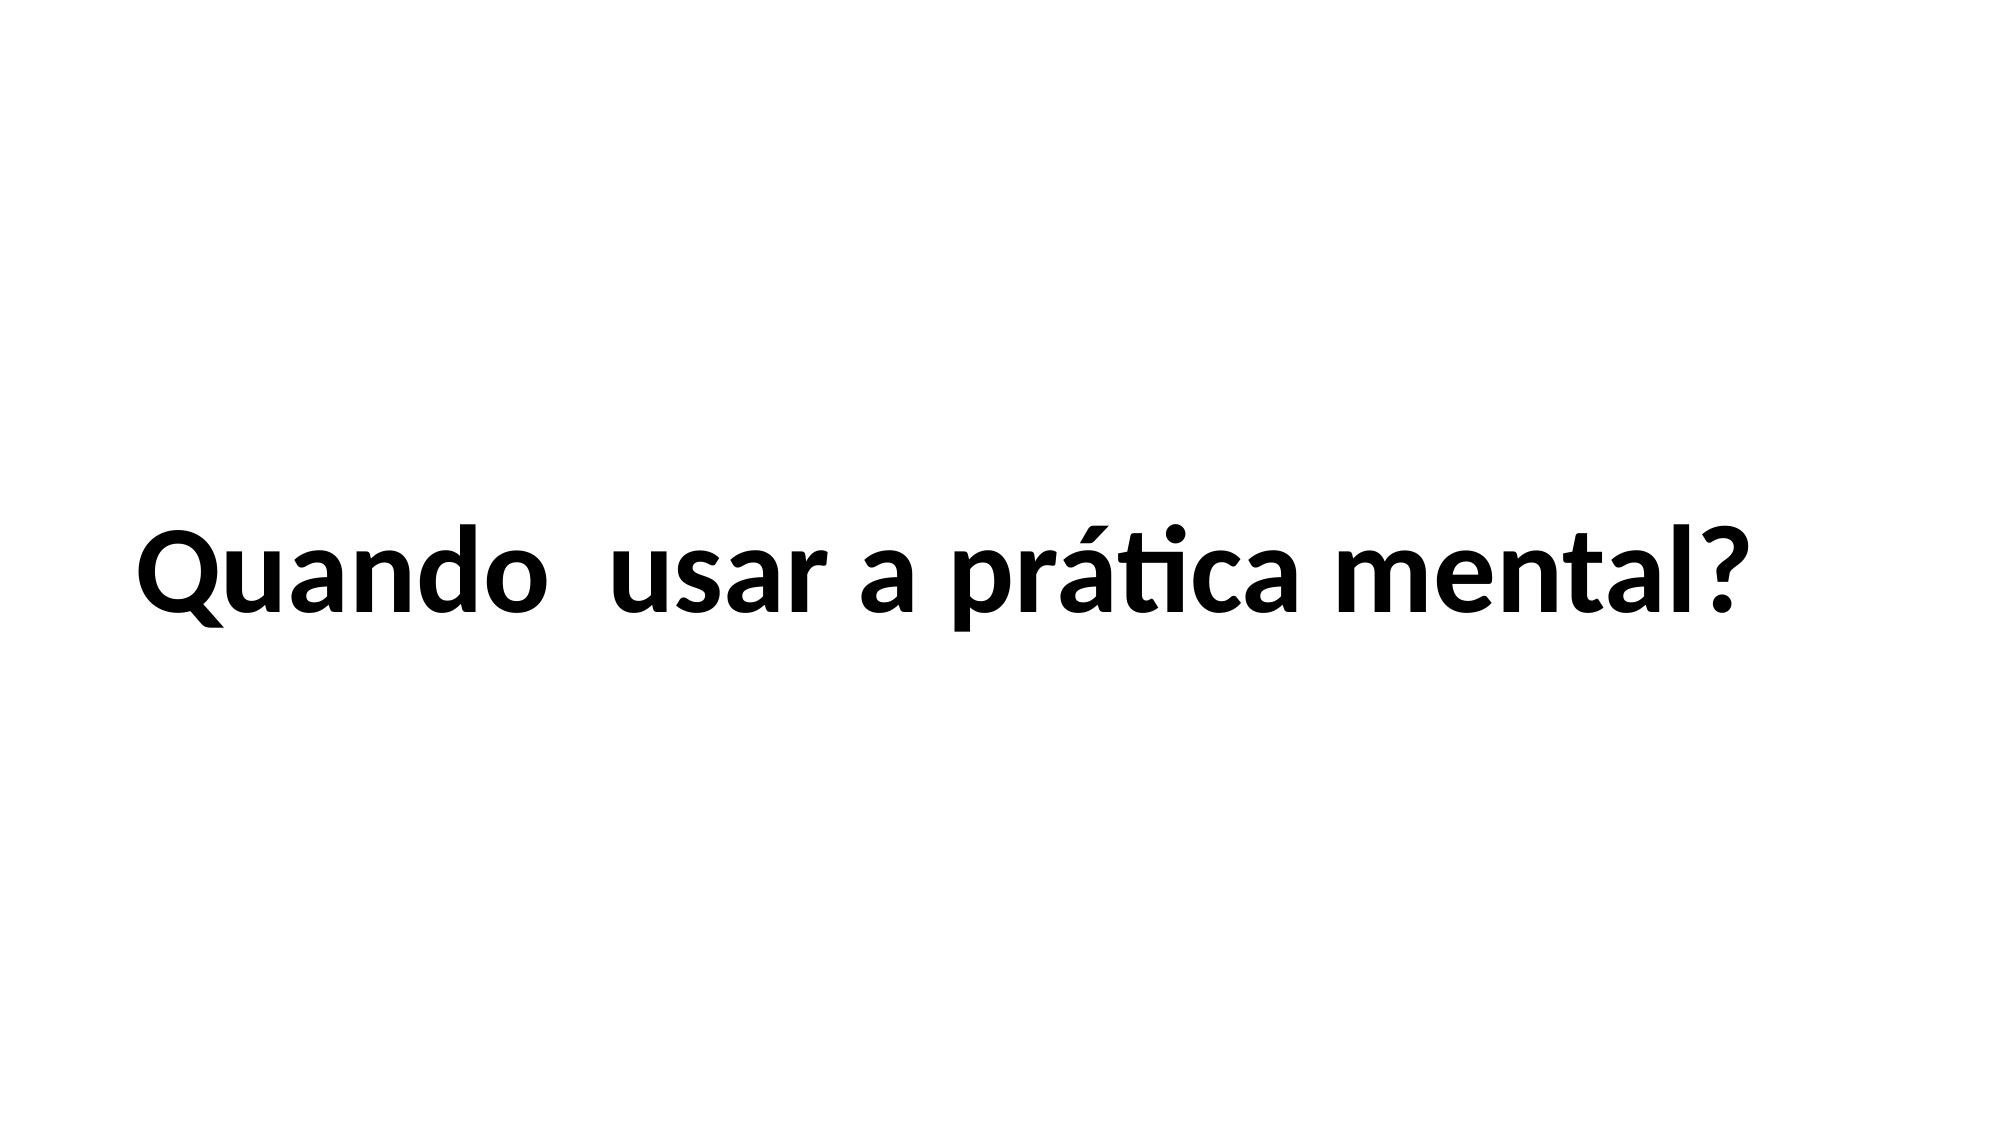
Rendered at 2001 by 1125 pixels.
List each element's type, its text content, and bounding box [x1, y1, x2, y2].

title Quando usar a prática mental? [135, 472, 1861, 690]
